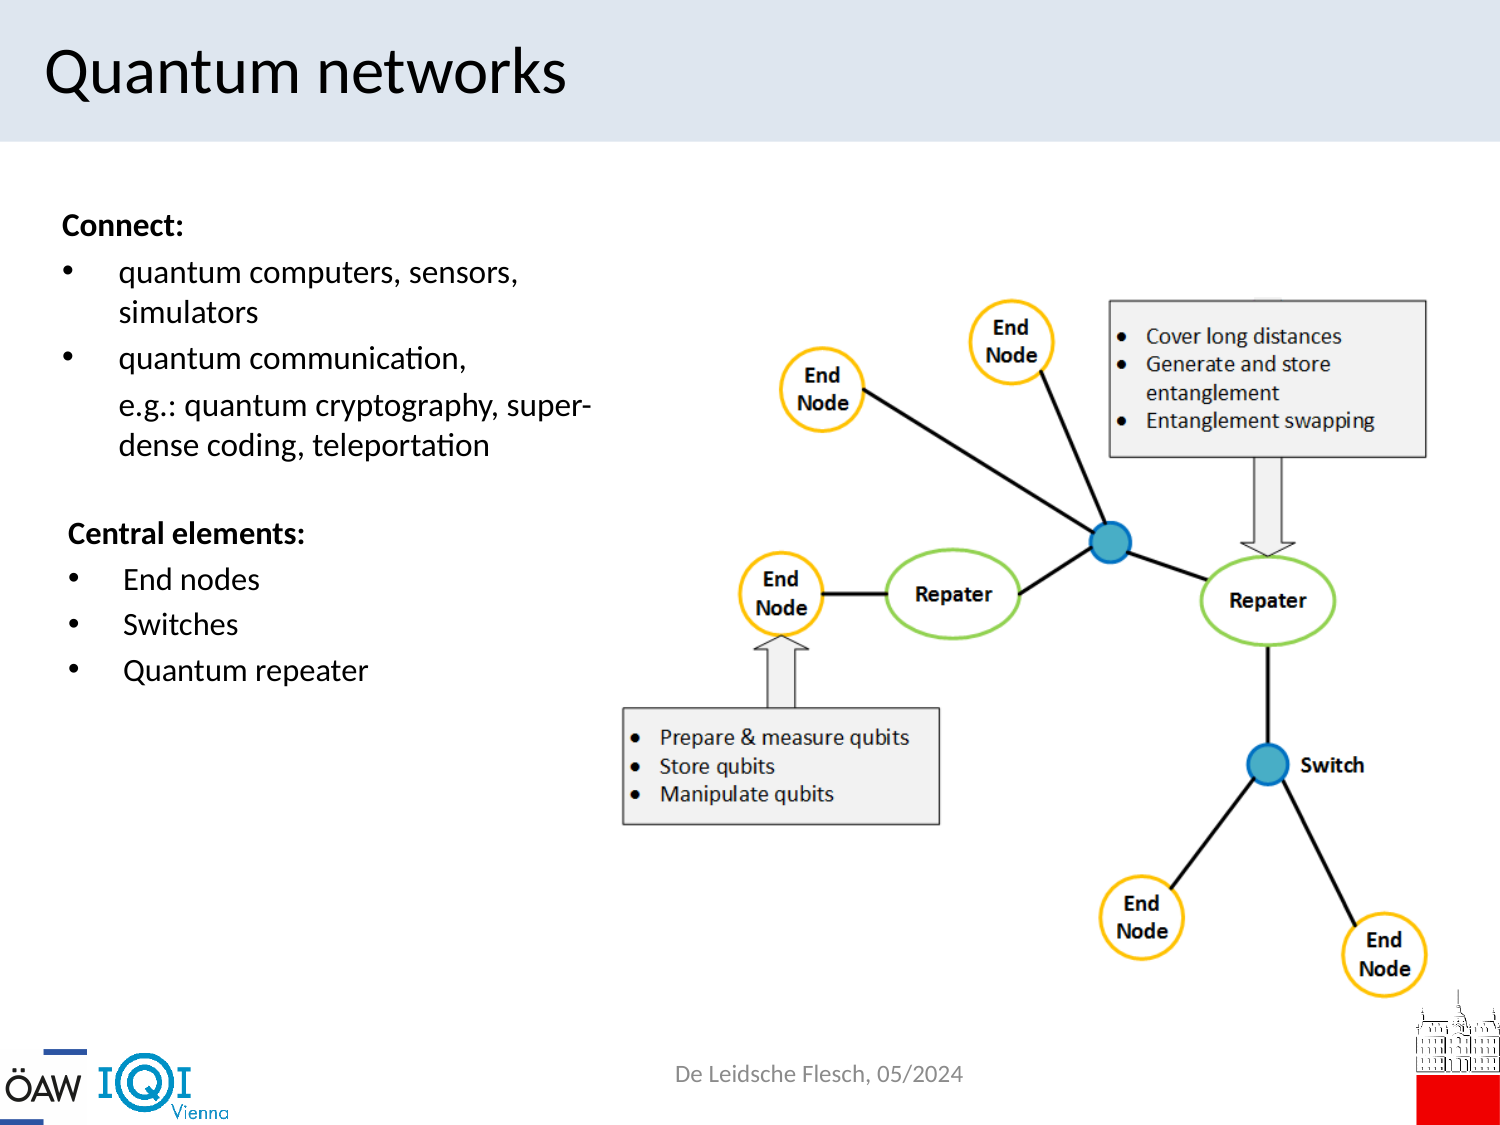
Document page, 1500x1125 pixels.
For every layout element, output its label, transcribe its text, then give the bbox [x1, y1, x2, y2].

text_box Central elements: End nodes Switches Quantum repeater [53, 504, 575, 697]
picture [94, 1049, 234, 1124]
picture [0, 1049, 87, 1125]
title Quantum networks [29, 7, 1317, 126]
list Connect: quantum computers, sensors, simulators quantum communication, e.g.: quantum cryptography, super-dense coding, teleportation [47, 196, 631, 488]
picture [617, 296, 1500, 1125]
